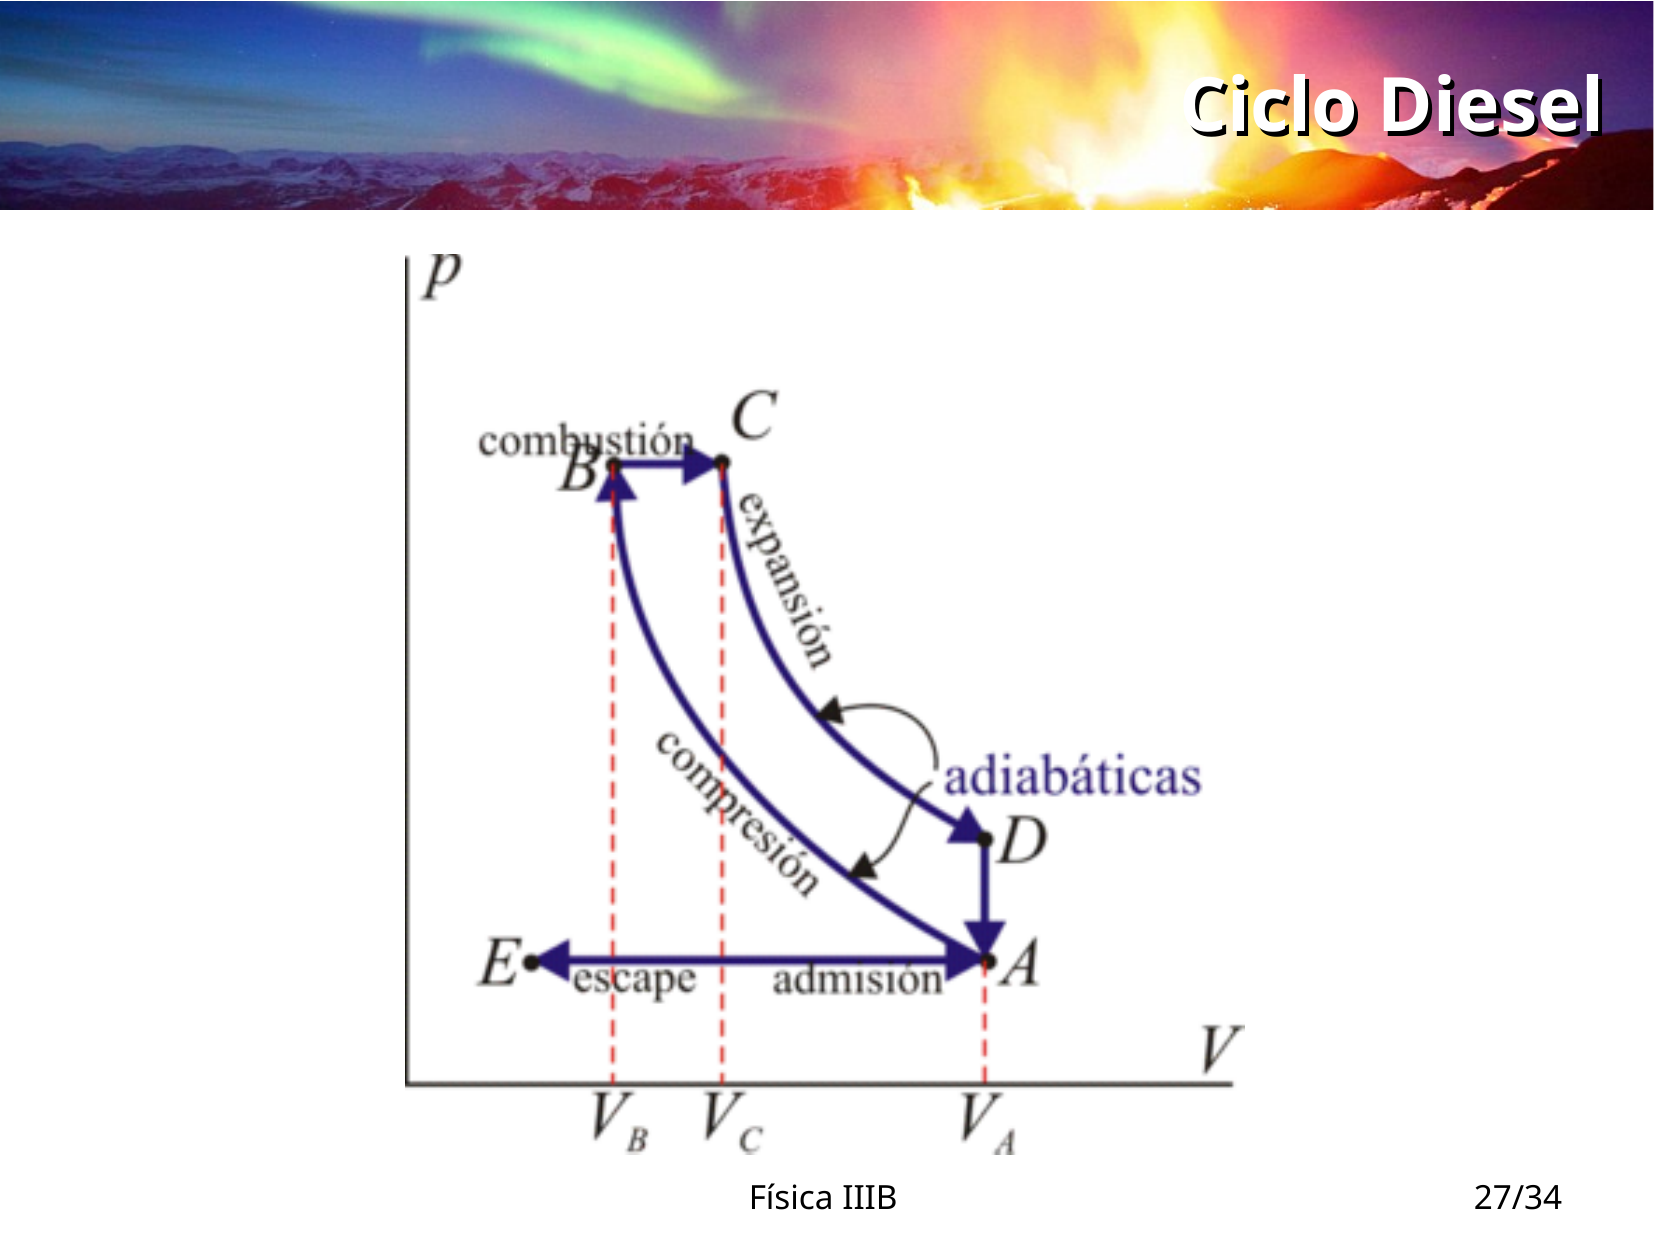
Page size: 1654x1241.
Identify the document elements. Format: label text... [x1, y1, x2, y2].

picture [405, 254, 1245, 1156]
picture [0, 1, 1654, 210]
title Ciclo Diesel [45, 15, 1606, 191]
